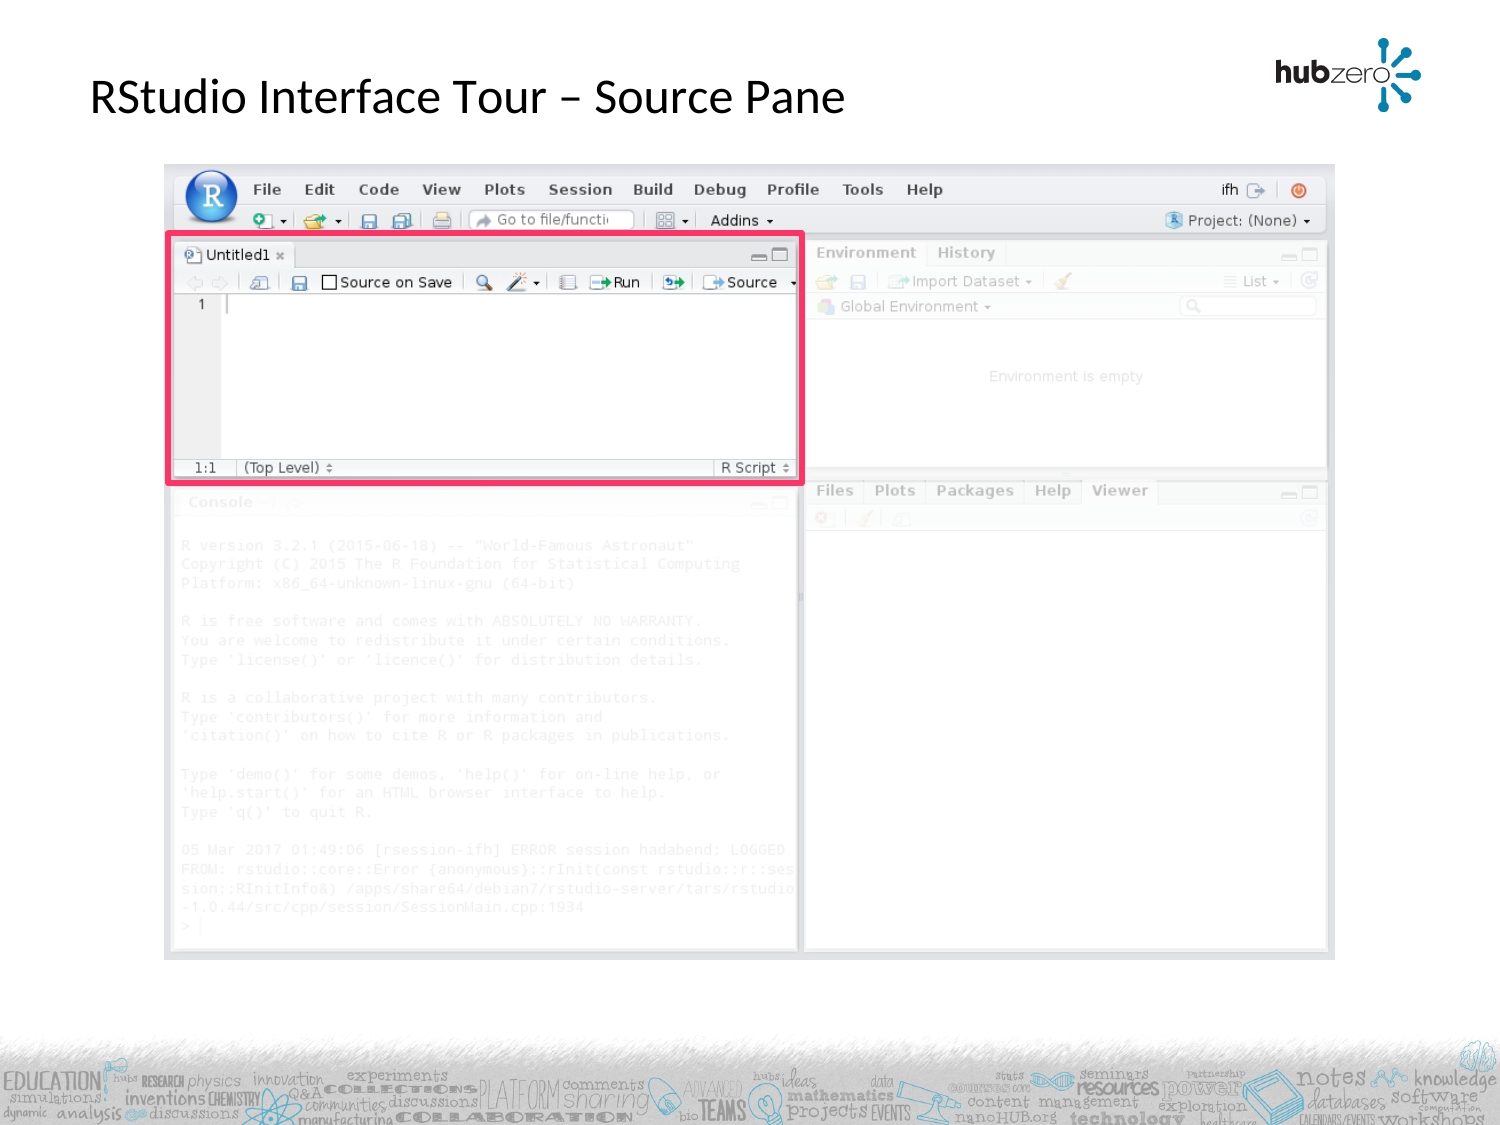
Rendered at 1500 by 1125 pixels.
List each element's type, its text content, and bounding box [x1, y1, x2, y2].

picture [1272, 35, 1424, 44]
picture [164, 164, 1335, 961]
picture [0, 1034, 1500, 1125]
text_box [170, 486, 798, 952]
text_box [804, 482, 1329, 952]
title RStudio Interface Tour – Source Pane [75, 44, 1426, 144]
text_box [805, 239, 1328, 480]
